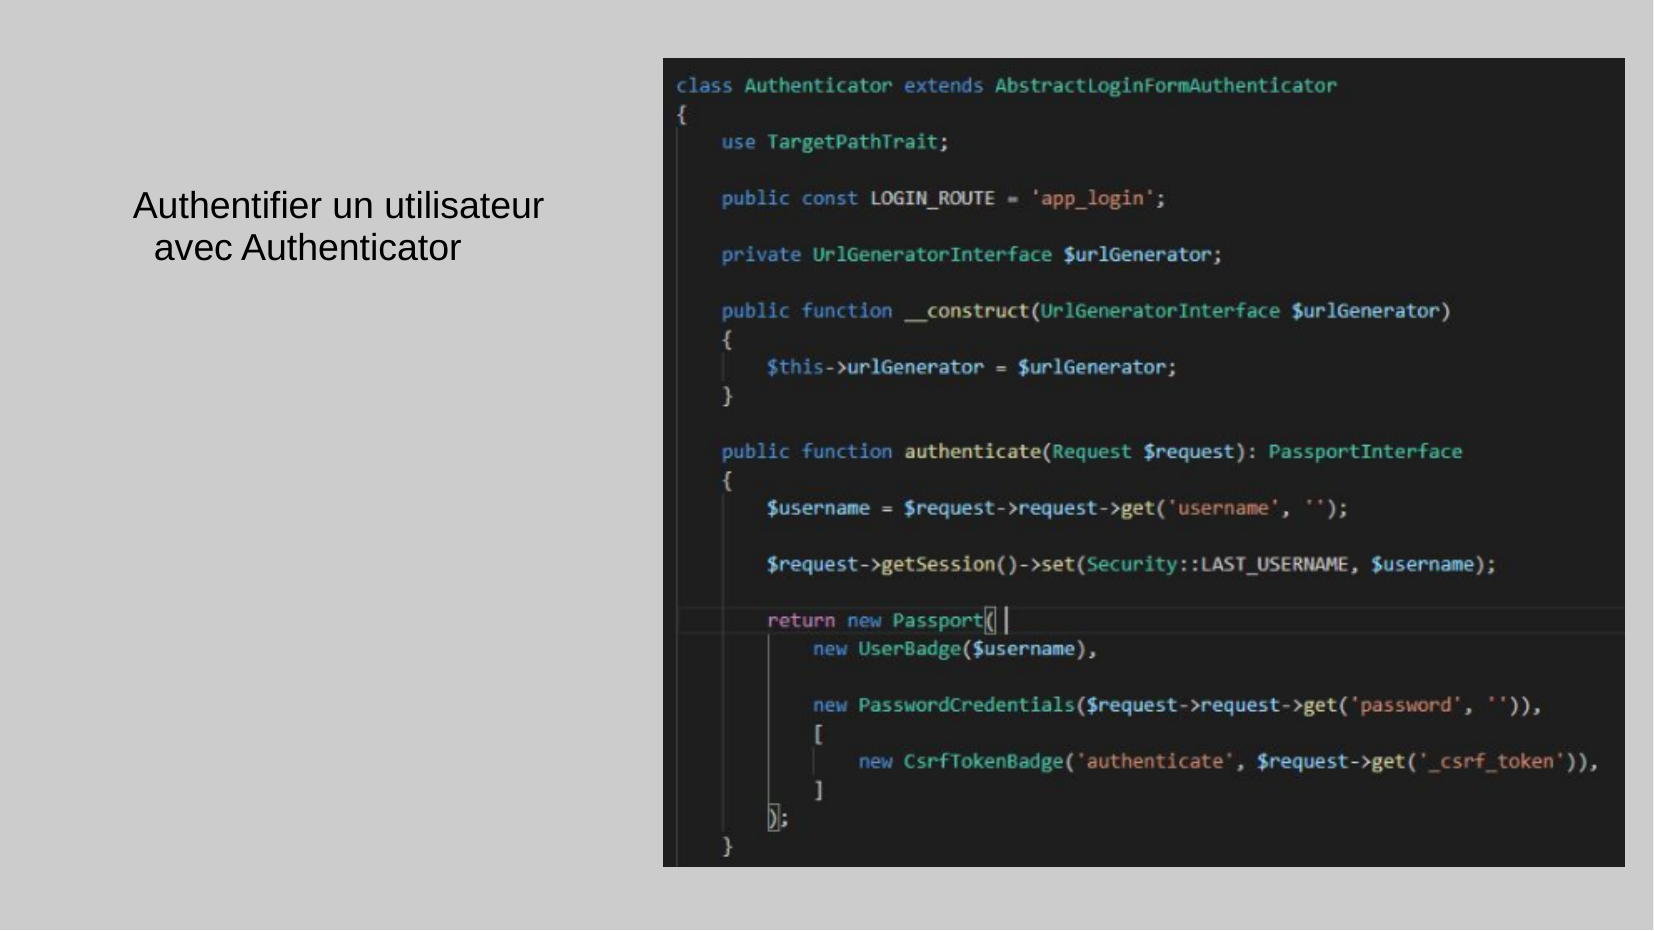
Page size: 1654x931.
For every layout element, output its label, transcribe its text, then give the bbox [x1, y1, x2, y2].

picture [663, 58, 1625, 867]
text_box Authentifier un utilisateur avec Authenticator [118, 177, 560, 276]
